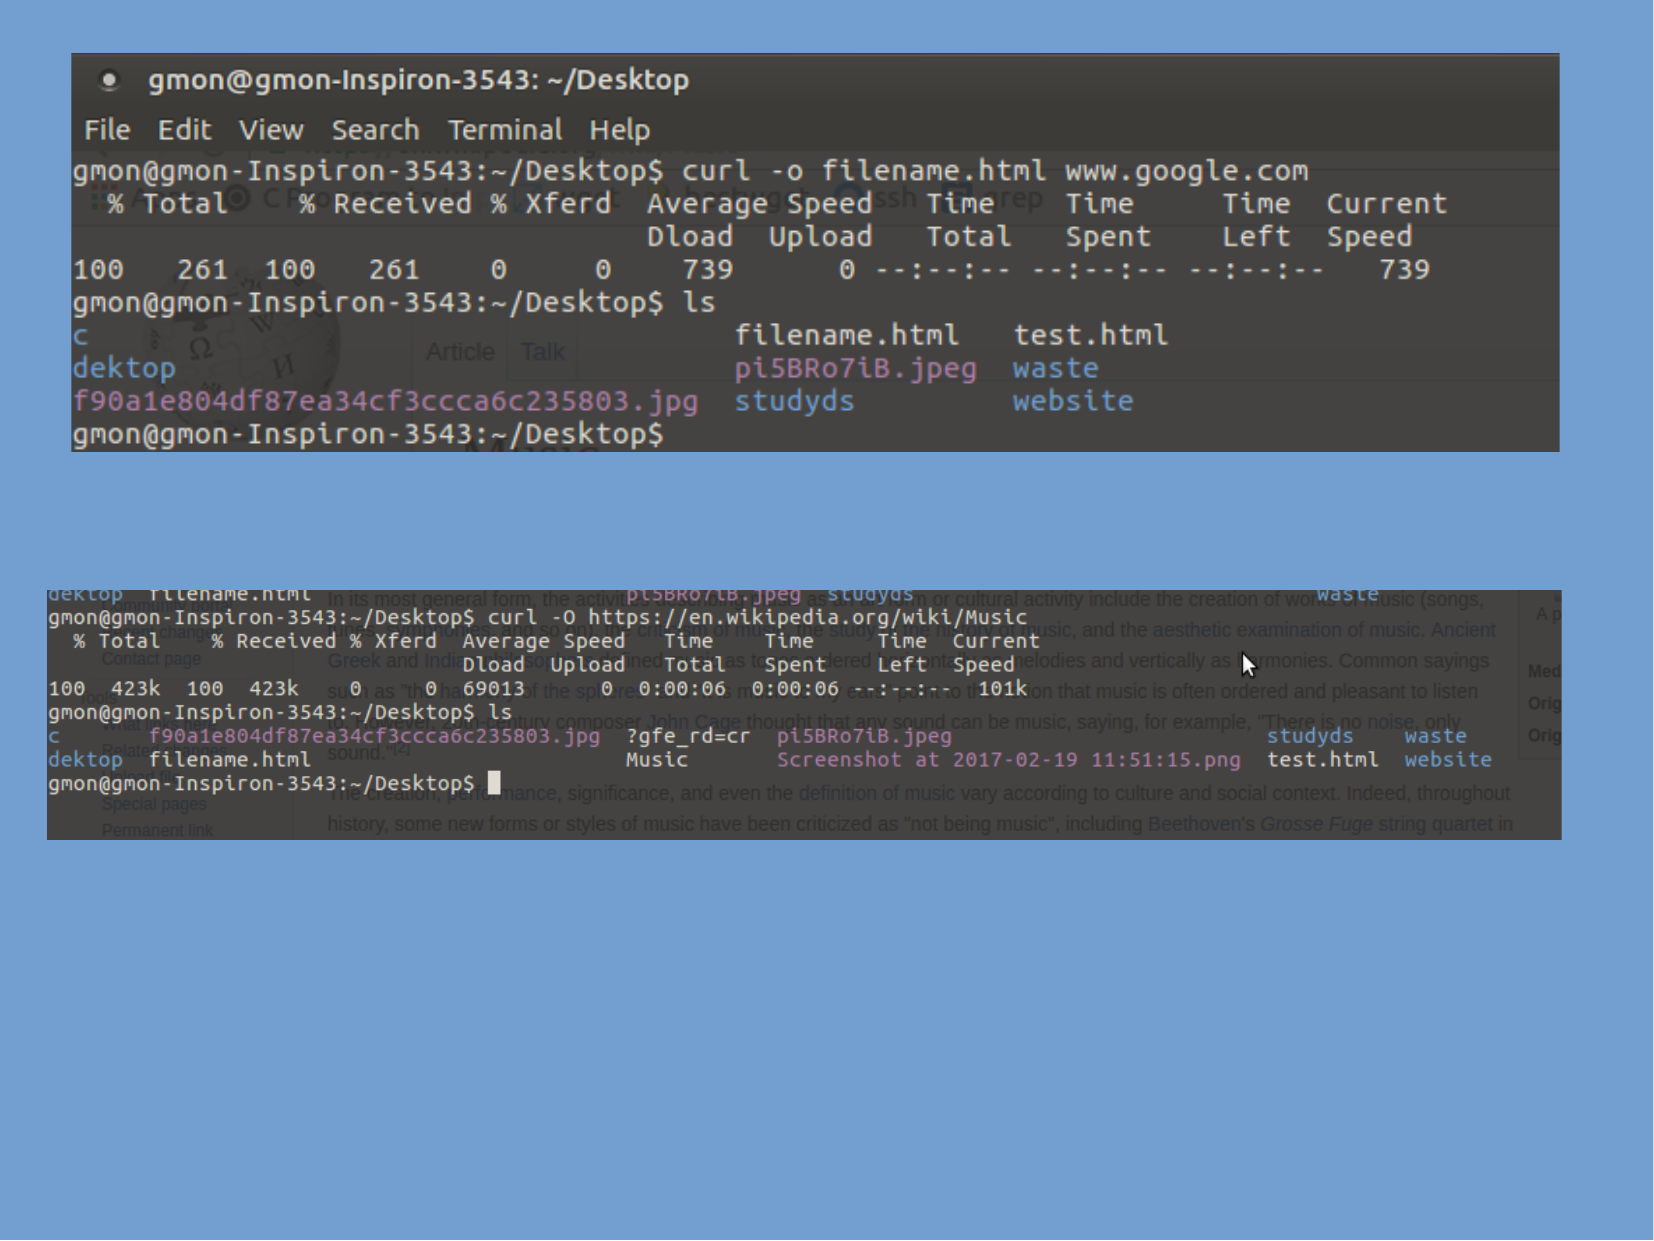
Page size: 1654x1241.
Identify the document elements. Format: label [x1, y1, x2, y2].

picture [47, 590, 1562, 840]
picture [71, 53, 1560, 452]
